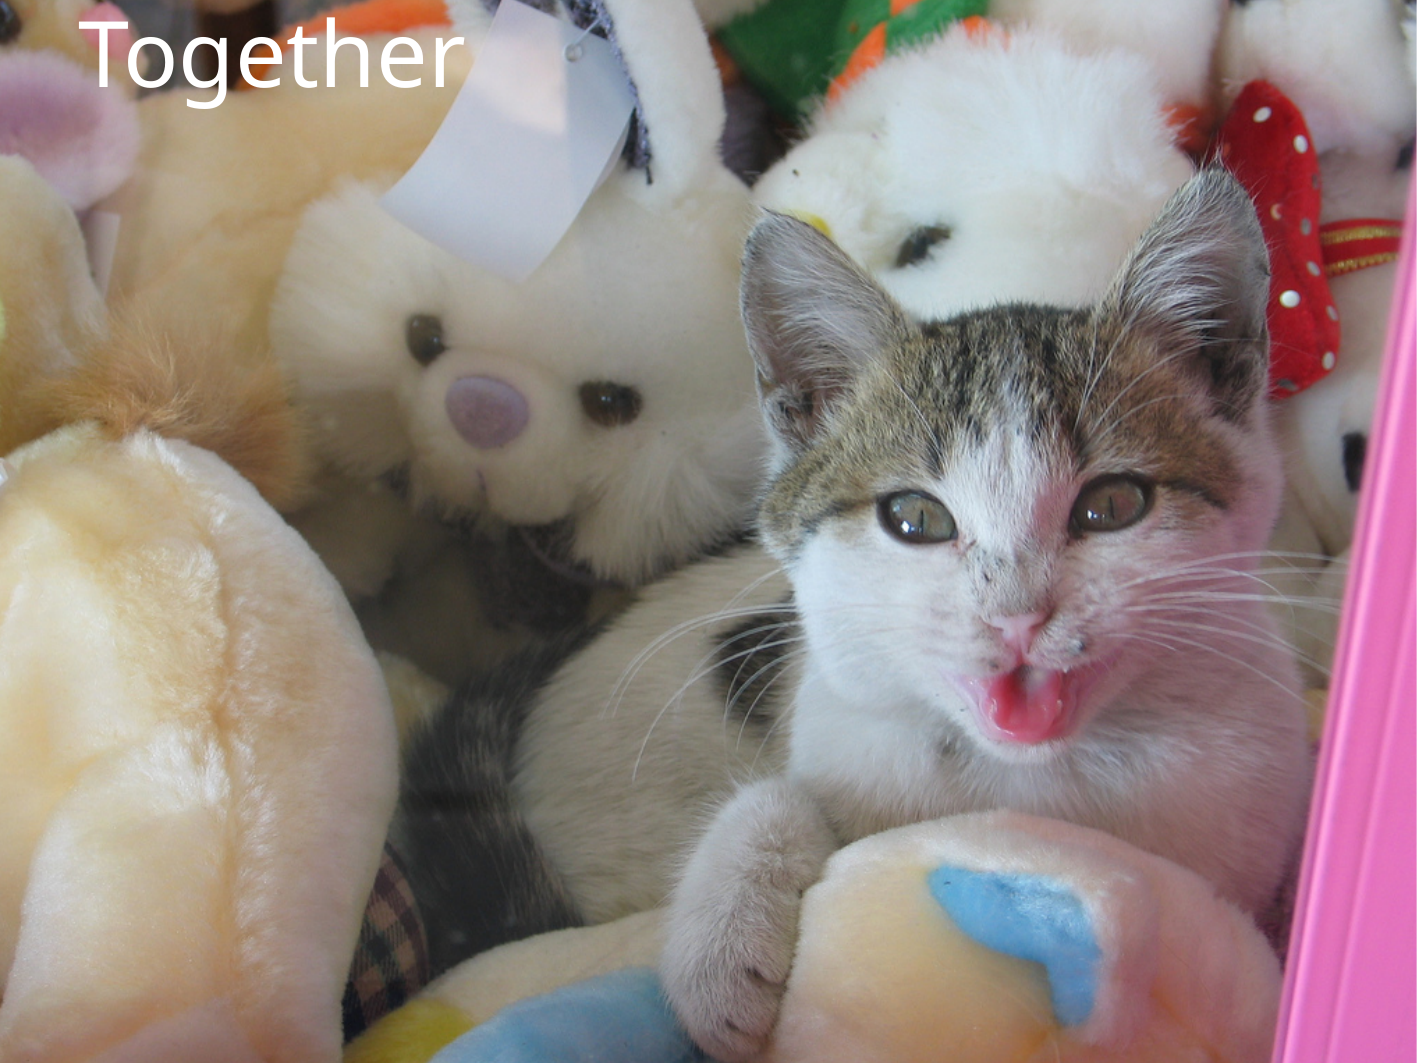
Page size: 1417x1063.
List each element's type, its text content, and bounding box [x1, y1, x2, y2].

text_box Together [0, 0, 546, 117]
picture [0, 0, 1417, 1063]
